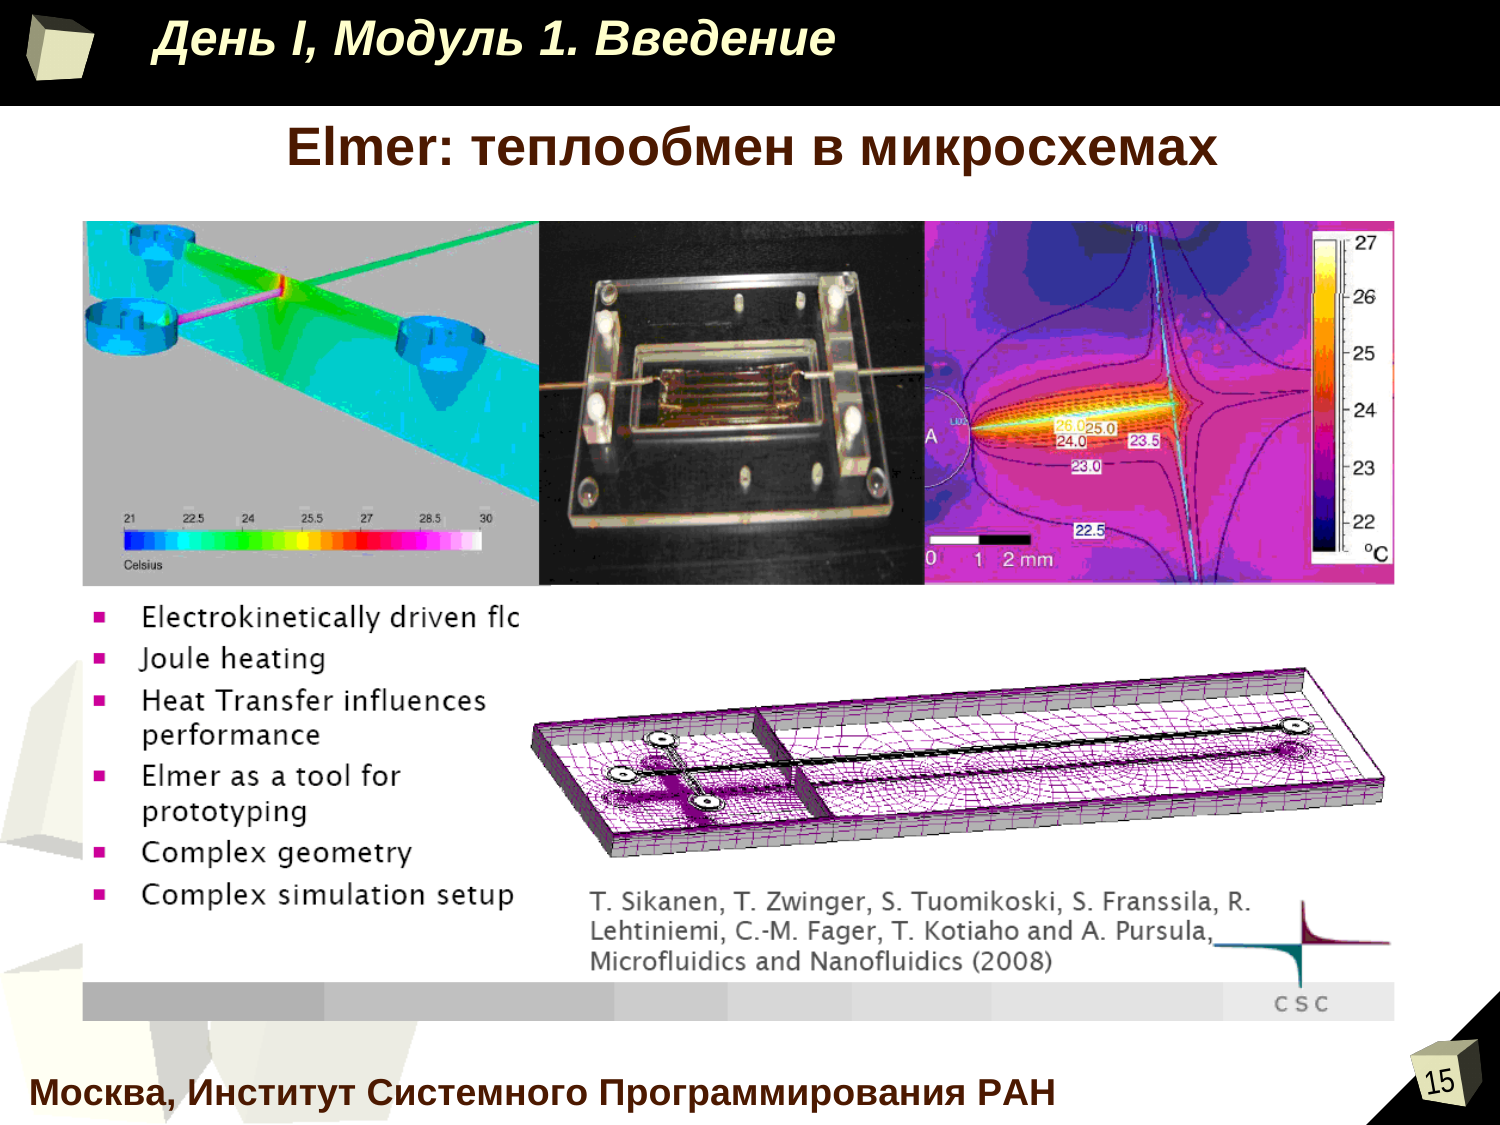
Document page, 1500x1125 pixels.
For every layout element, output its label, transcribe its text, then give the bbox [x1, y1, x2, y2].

text_box Elmer: теплообмен в микросхемах [5, 103, 1500, 184]
picture [423, 1088, 433, 1102]
picture [0, 221, 1395, 1125]
